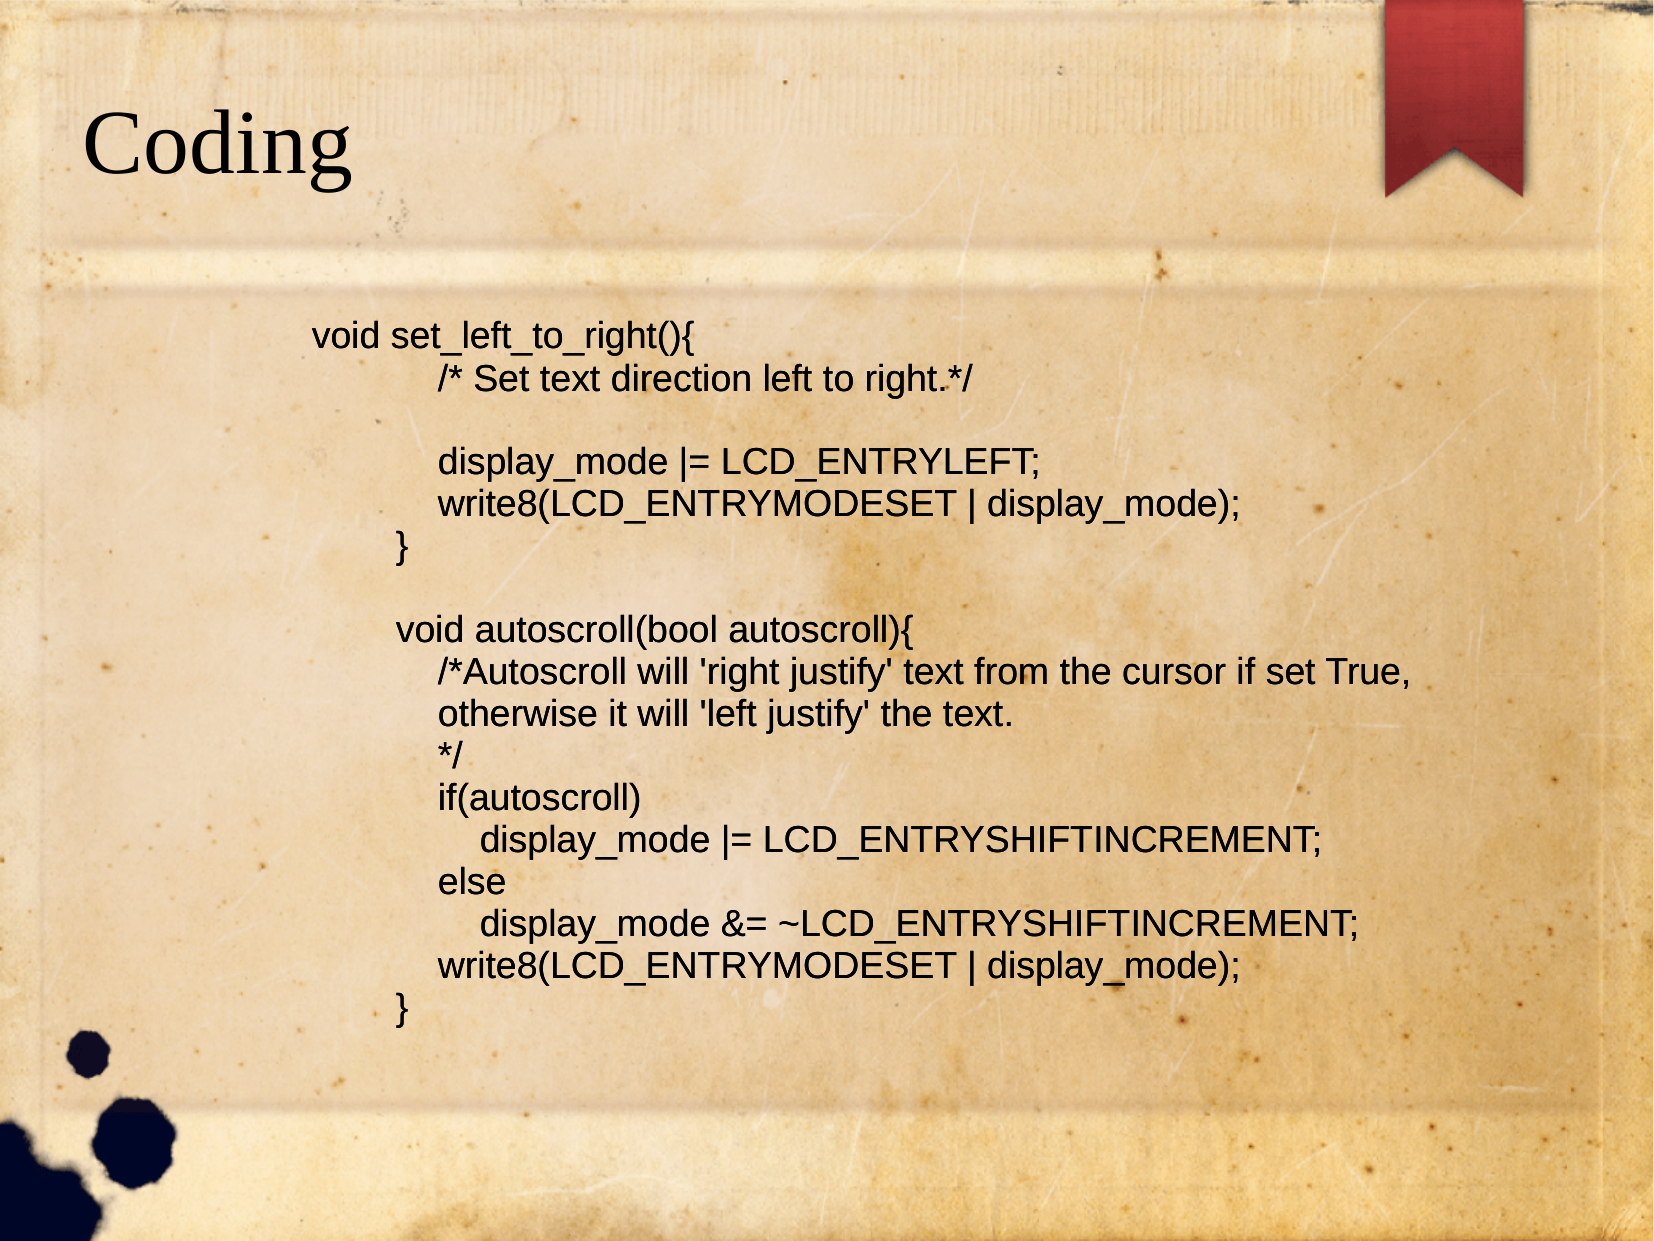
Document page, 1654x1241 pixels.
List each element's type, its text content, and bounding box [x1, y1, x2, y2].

text_box void set_left_to_right(){ /* Set text direction left to right.*/ display_mode |= LCD_ENTRYLEFT; write8(LCD_ENTRYMODESET | display_mode); } void autoscroll(bool autoscroll){ /*Autoscroll will 'right justify' text from the cursor if set True, otherwise it will 'left justify' the text. */ if(autoscroll) display_mode |= LCD_ENTRYSHIFTINCREMENT; else display_mode &= ~LCD_ENTRYSHIFTINCREMENT; write8(LCD_ENTRYMODESET | display_mode); } [297, 307, 1428, 1037]
title Coding [82, 49, 1347, 237]
picture [0, 0, 1654, 1241]
